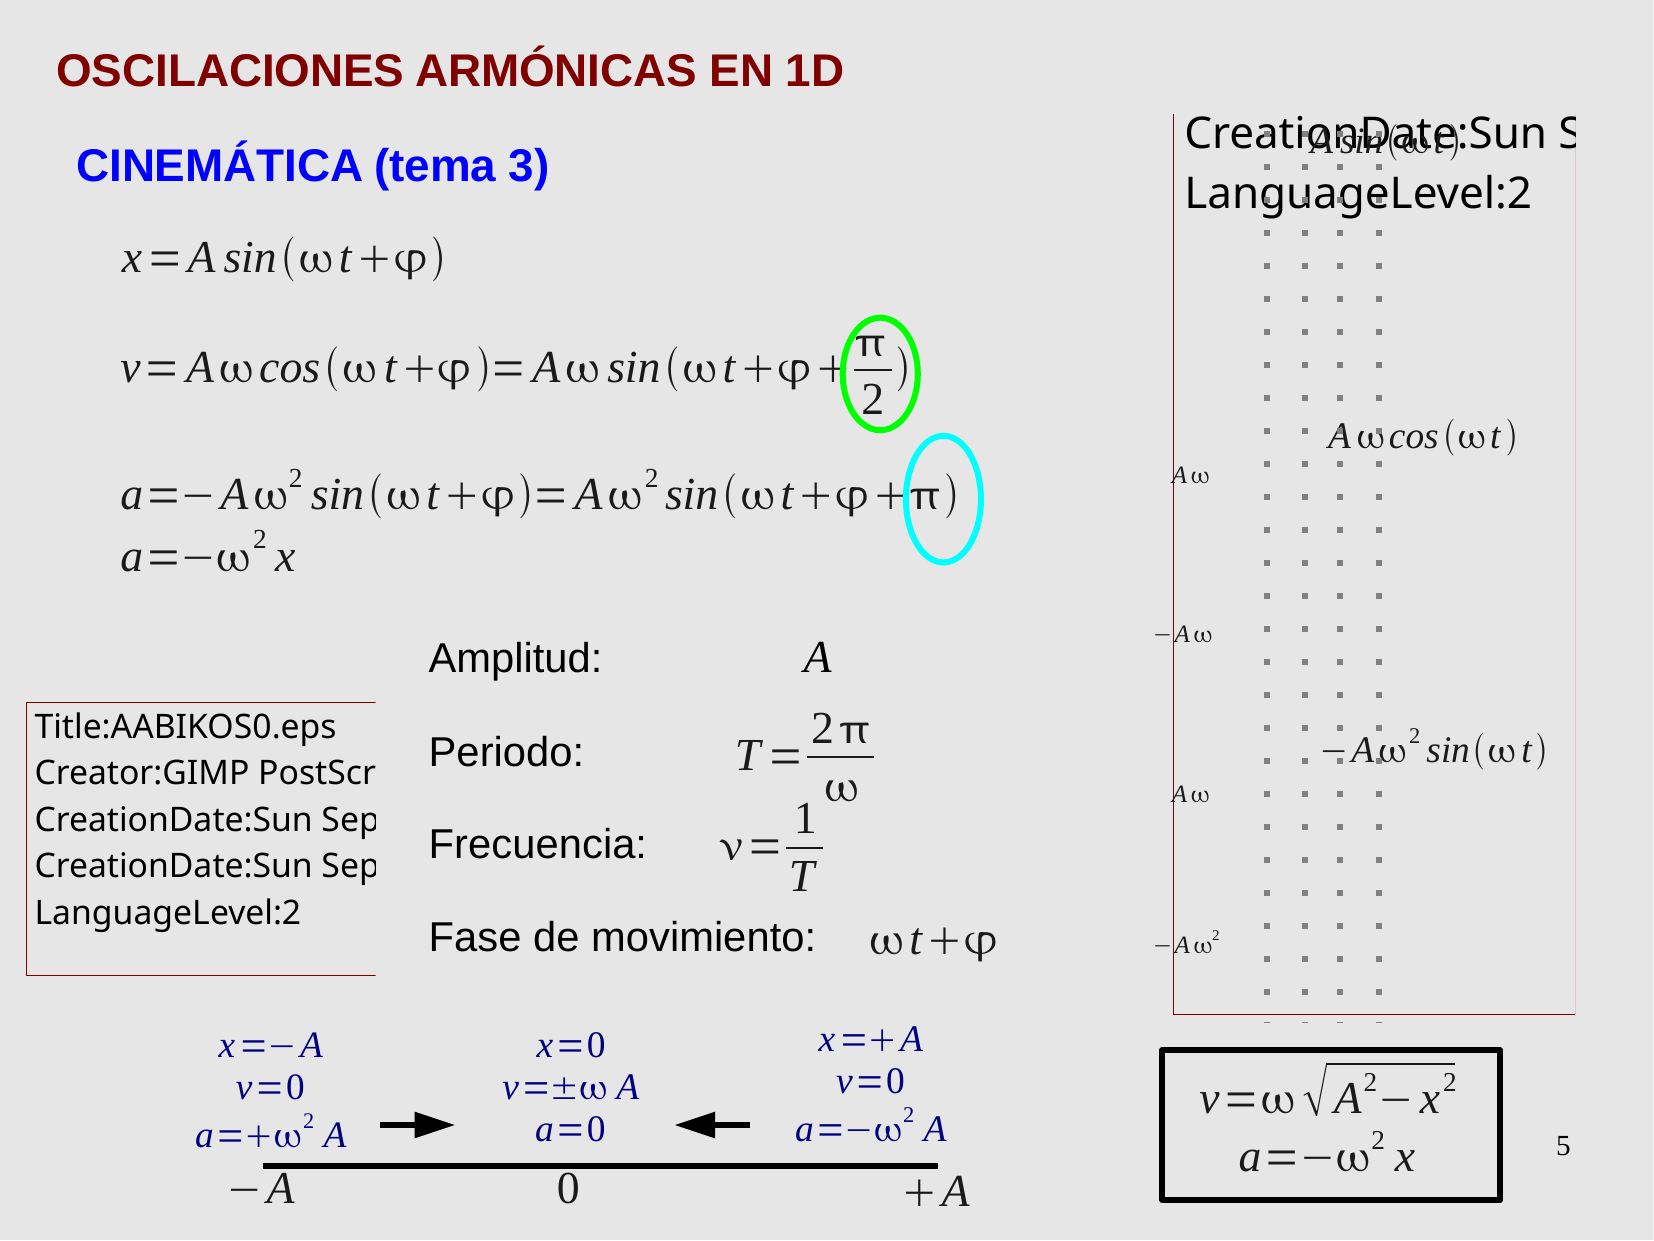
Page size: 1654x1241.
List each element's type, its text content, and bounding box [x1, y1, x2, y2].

picture [23, 700, 376, 976]
chart [219, 1162, 301, 1214]
chart [1164, 780, 1216, 809]
chart [1312, 723, 1554, 772]
chart [112, 320, 862, 424]
chart [1146, 621, 1218, 649]
chart [1301, 120, 1467, 164]
chart [712, 702, 883, 902]
chart [112, 231, 452, 285]
chart [1191, 1061, 1463, 1182]
picture [1170, 114, 1576, 1015]
chart [494, 1024, 646, 1151]
chart [112, 462, 966, 581]
chart [1146, 928, 1226, 960]
text_box Amplitud: A Periodo: Frecuencia: Fase de movimiento: [412, 622, 938, 1021]
chart [899, 320, 916, 343]
chart [846, 321, 914, 424]
chart [787, 1018, 952, 1150]
chart [1164, 461, 1216, 490]
chart [187, 1024, 352, 1156]
chart [894, 1165, 976, 1217]
text_box OSCILACIONES ARMÓNICAS EN 1D [41, 37, 1542, 104]
chart [862, 913, 1006, 965]
chart [904, 405, 916, 424]
chart [1318, 416, 1524, 460]
chart [909, 462, 966, 559]
text_box CINEMÁTICA (tema 3) [61, 132, 699, 199]
chart [550, 1162, 587, 1214]
